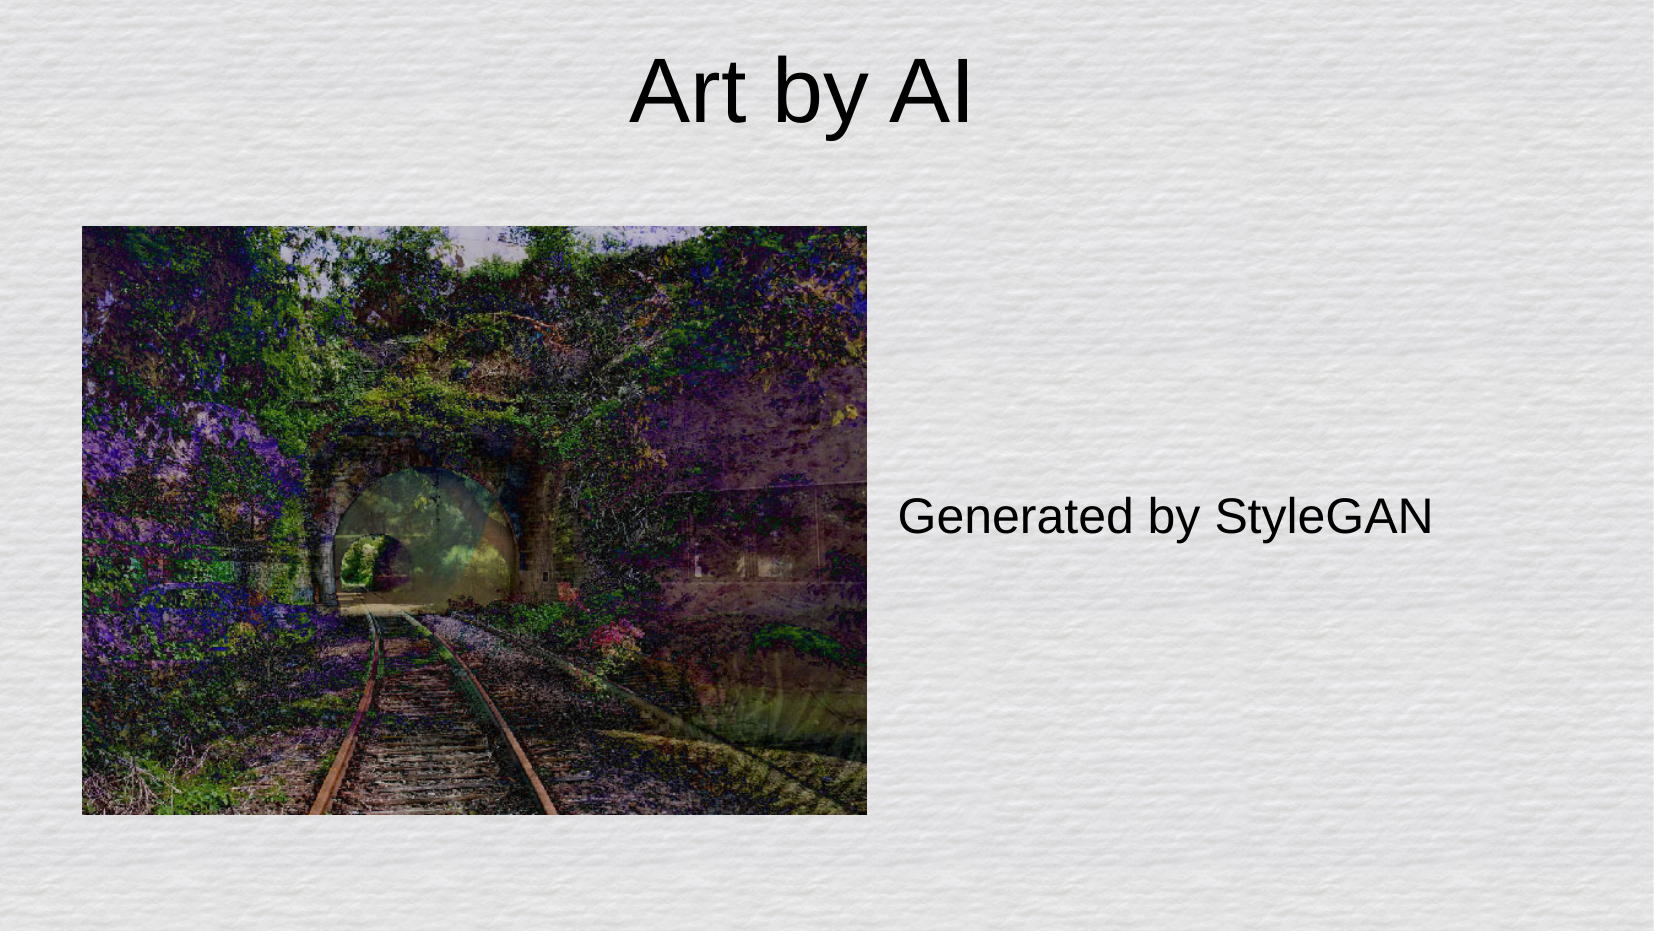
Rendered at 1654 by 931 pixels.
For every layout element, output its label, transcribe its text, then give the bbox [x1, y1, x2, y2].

title Generated by StyleGAN [897, 377, 1477, 656]
title Art by AI [94, 0, 1512, 193]
picture [0, 0, 1654, 931]
